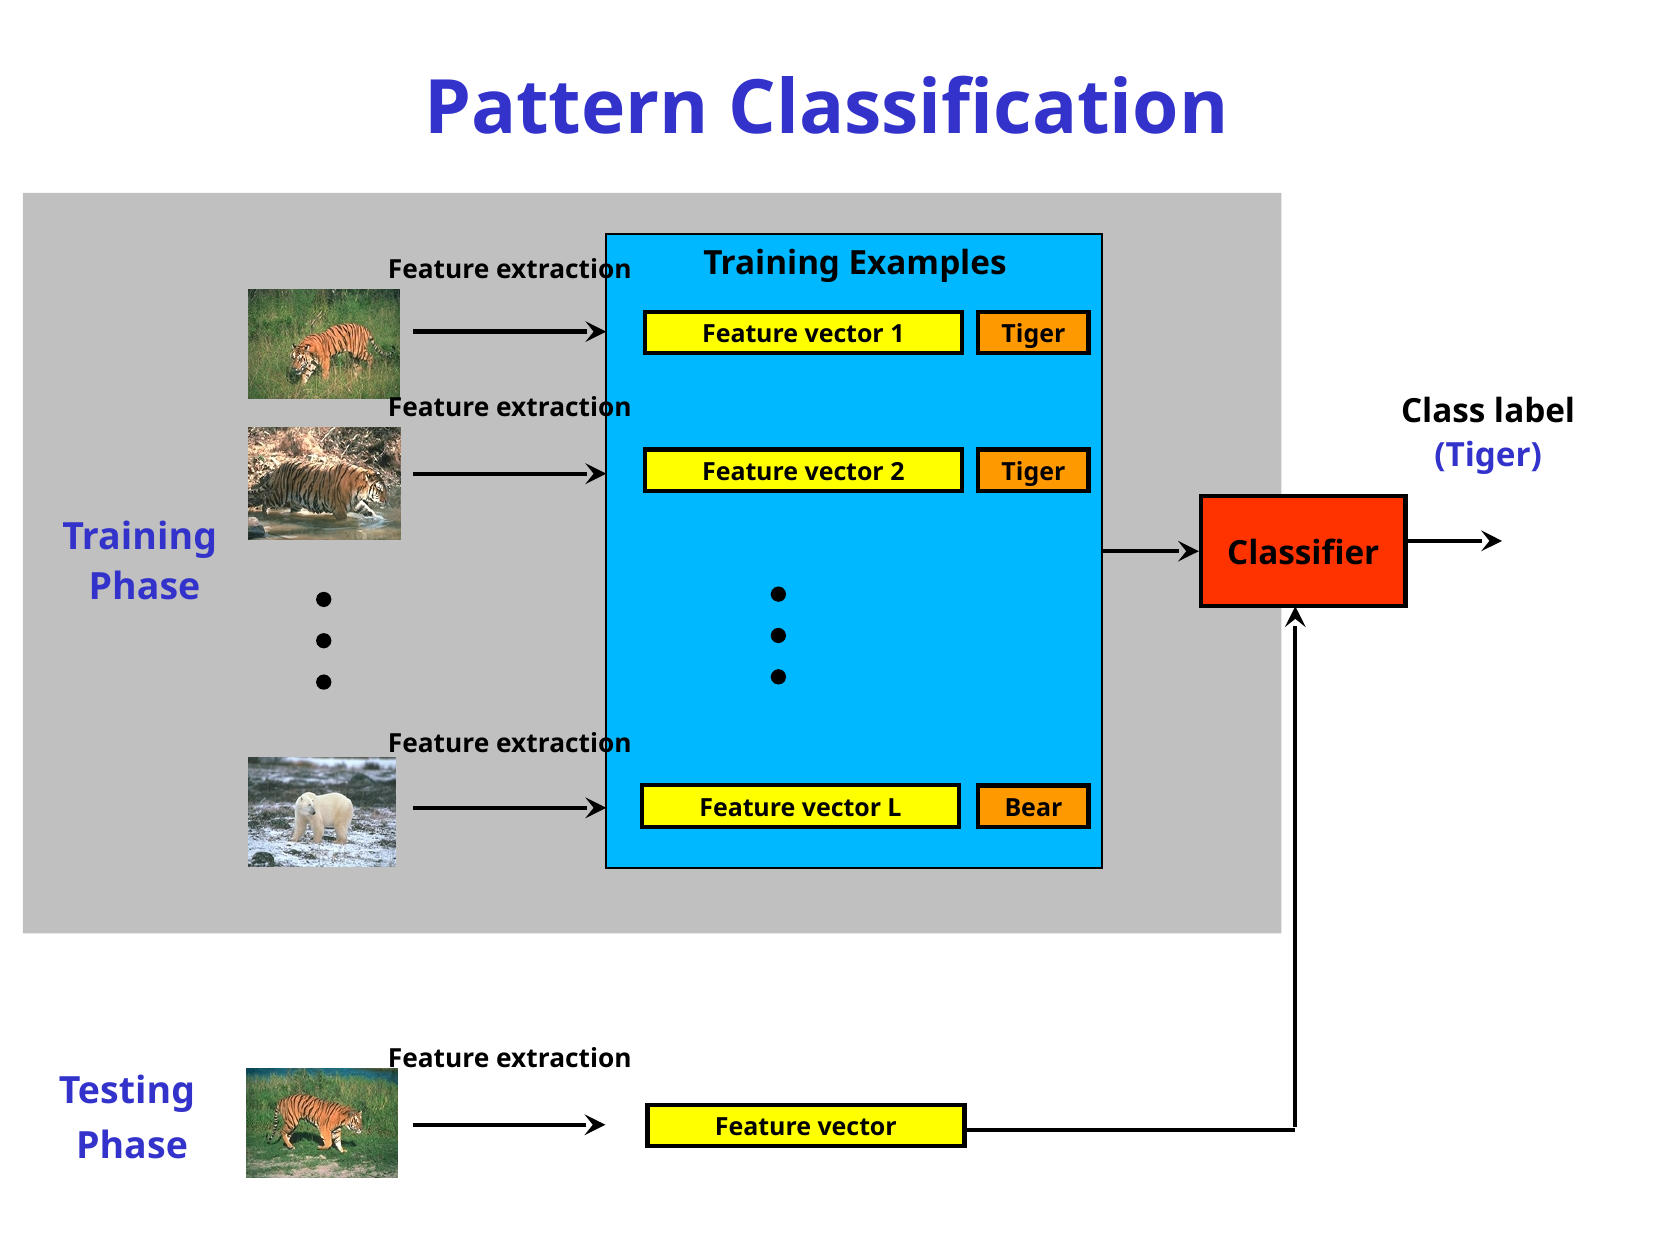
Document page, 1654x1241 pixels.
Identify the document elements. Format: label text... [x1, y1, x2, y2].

text_box Class label (Tiger) [1364, 385, 1613, 485]
picture [248, 427, 401, 540]
text_box Feature extraction [371, 722, 648, 792]
text_box [22, 192, 1282, 934]
text_box Feature vector 2 [644, 449, 962, 491]
text_box Tiger [978, 311, 1089, 354]
title Pattern Classification [124, 0, 1530, 207]
text_box Feature extraction [371, 247, 648, 317]
text_box Testing Phase [13, 1059, 251, 1185]
text_box Feature extraction [371, 385, 648, 455]
text_box Feature vector [647, 1104, 965, 1147]
text_box Feature vector 1 [644, 311, 962, 354]
picture [248, 757, 396, 867]
text_box Bear [978, 785, 1089, 827]
text_box Classifier [1201, 496, 1406, 607]
text_box Training Phase [13, 509, 276, 634]
text_box Training Examples [615, 234, 1095, 304]
text_box Feature vector L [642, 785, 960, 827]
text_box Feature extraction [371, 1036, 648, 1106]
picture [248, 289, 400, 399]
picture [246, 1068, 398, 1178]
text_box Tiger [978, 449, 1089, 491]
